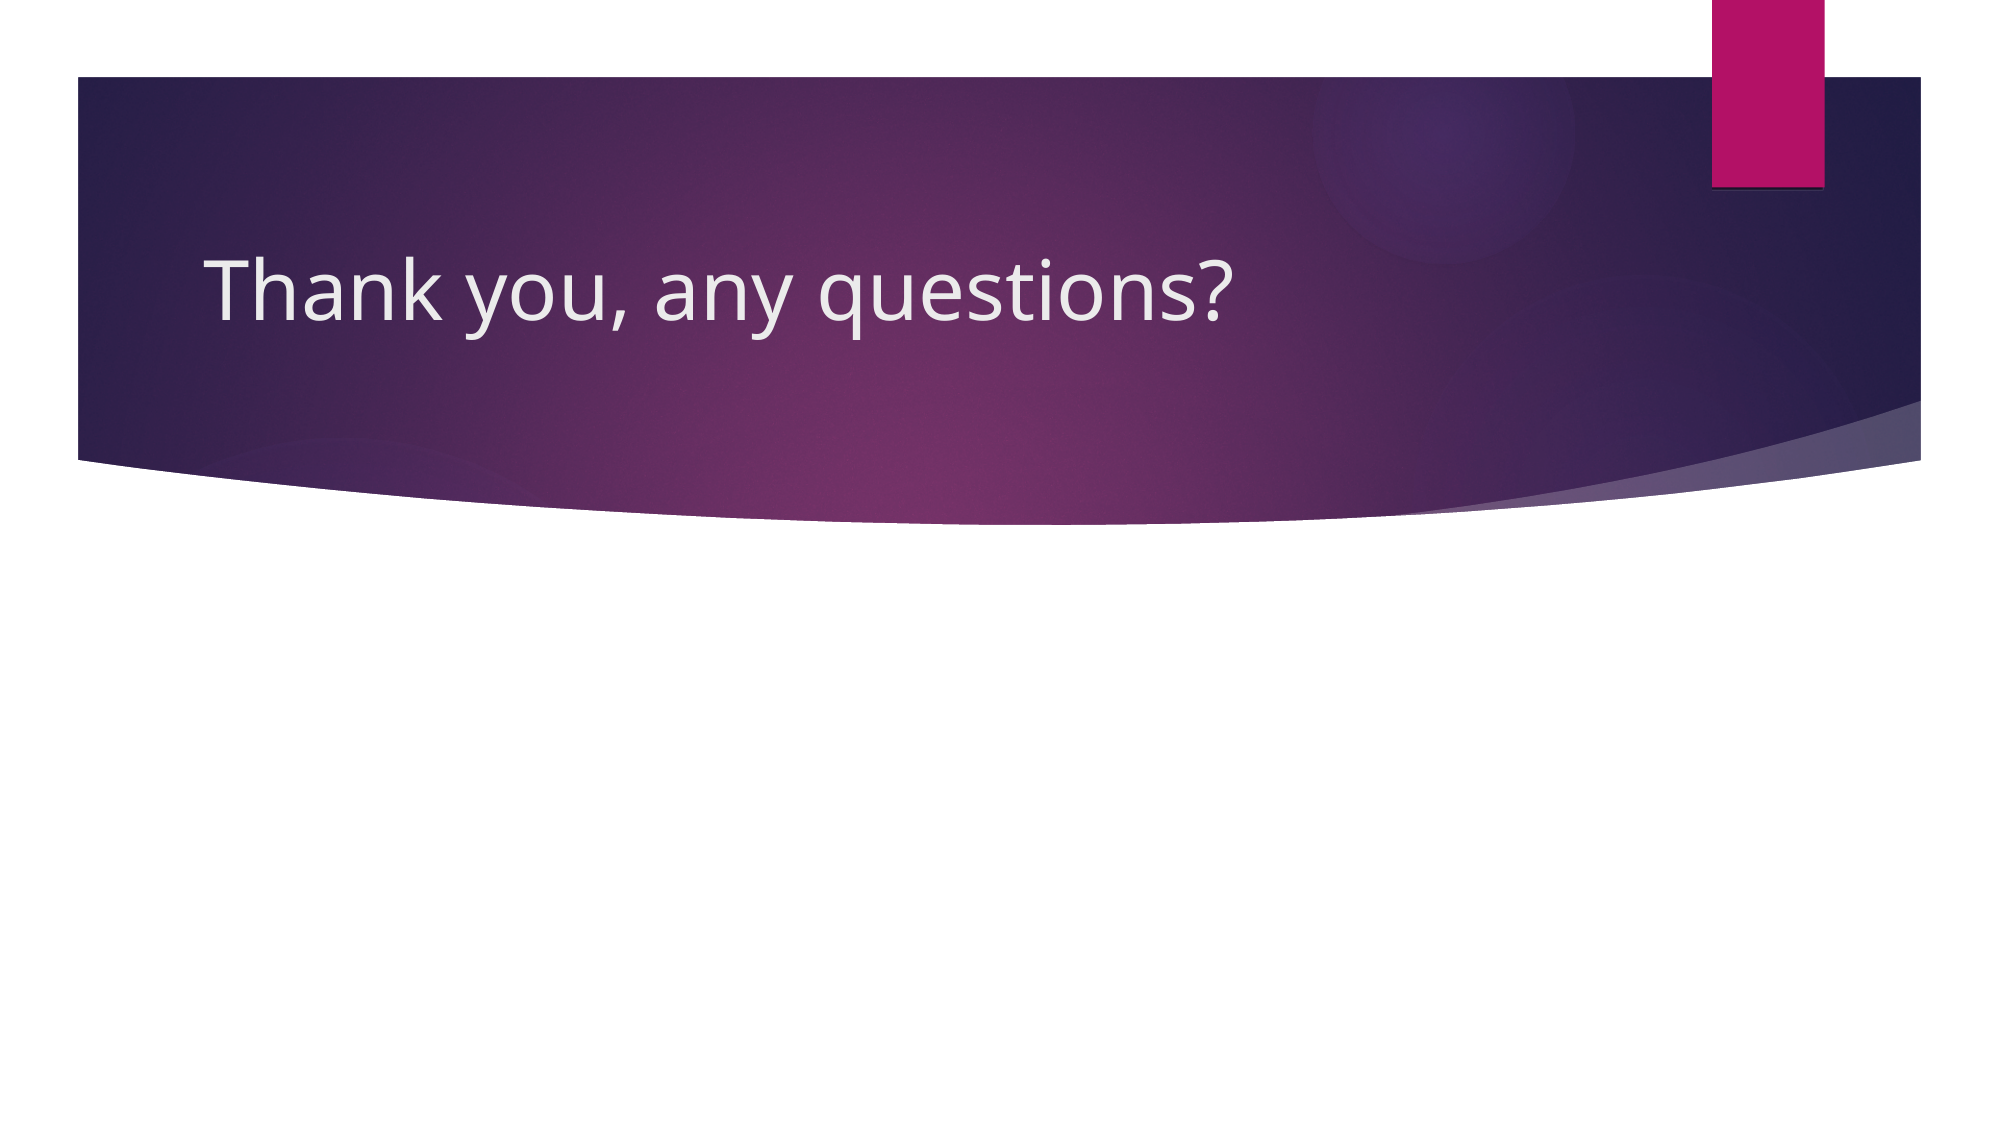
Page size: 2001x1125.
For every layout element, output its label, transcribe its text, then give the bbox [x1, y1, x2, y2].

title Thank you, any questions? [188, 174, 1638, 400]
picture [79, 78, 1920, 525]
